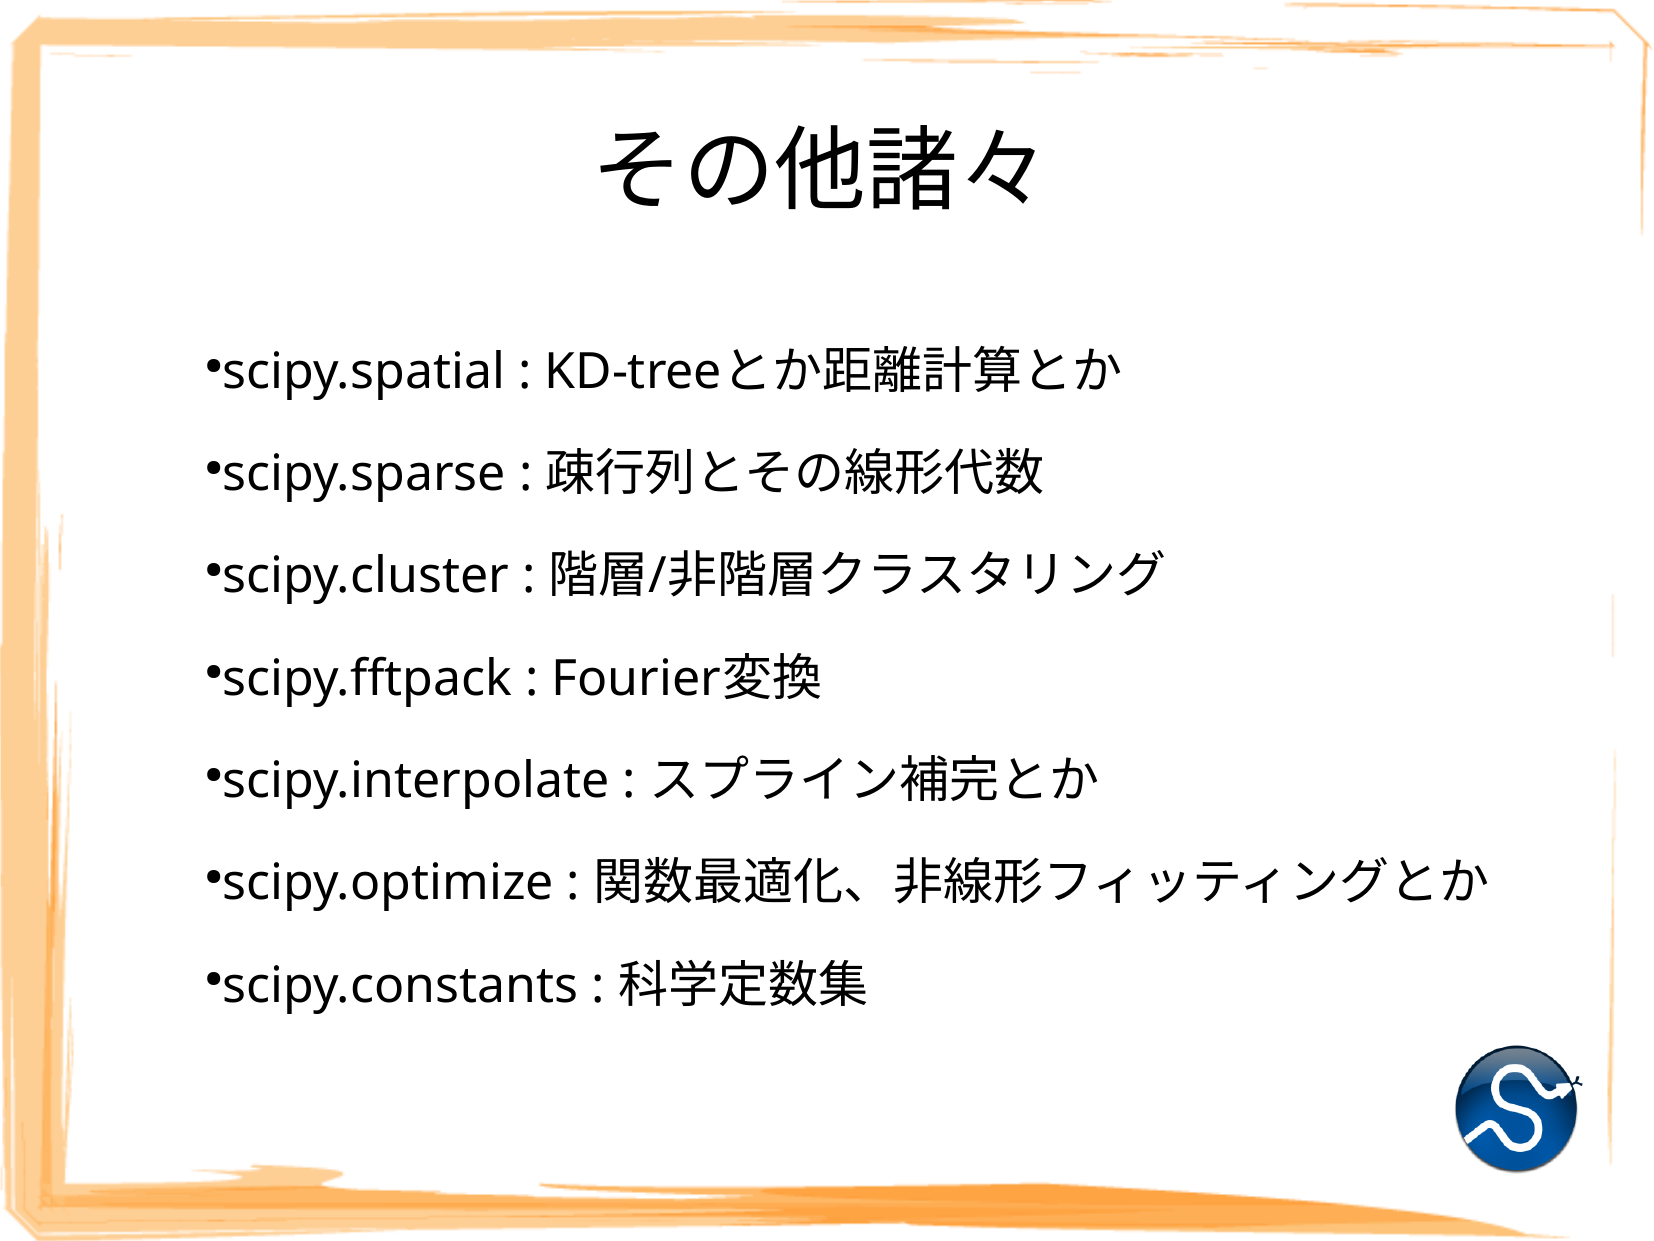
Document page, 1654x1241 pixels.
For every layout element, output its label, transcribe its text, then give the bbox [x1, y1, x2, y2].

picture [0, 0, 1654, 1241]
title その他諸々 [76, 59, 1565, 267]
text_box scipy.spatial : KD-treeとか距離計算とか scipy.sparse : 疎行列とその線形代数 scipy.cluster : 階層/非階層クラスタリング scipy.fftpack : Fourier変換 scipy.interpolate : スプライン補完とか scipy.optimize : 関数最適化、非線形フィッティングとか scipy.constants : 科学定数集 [190, 322, 1447, 892]
